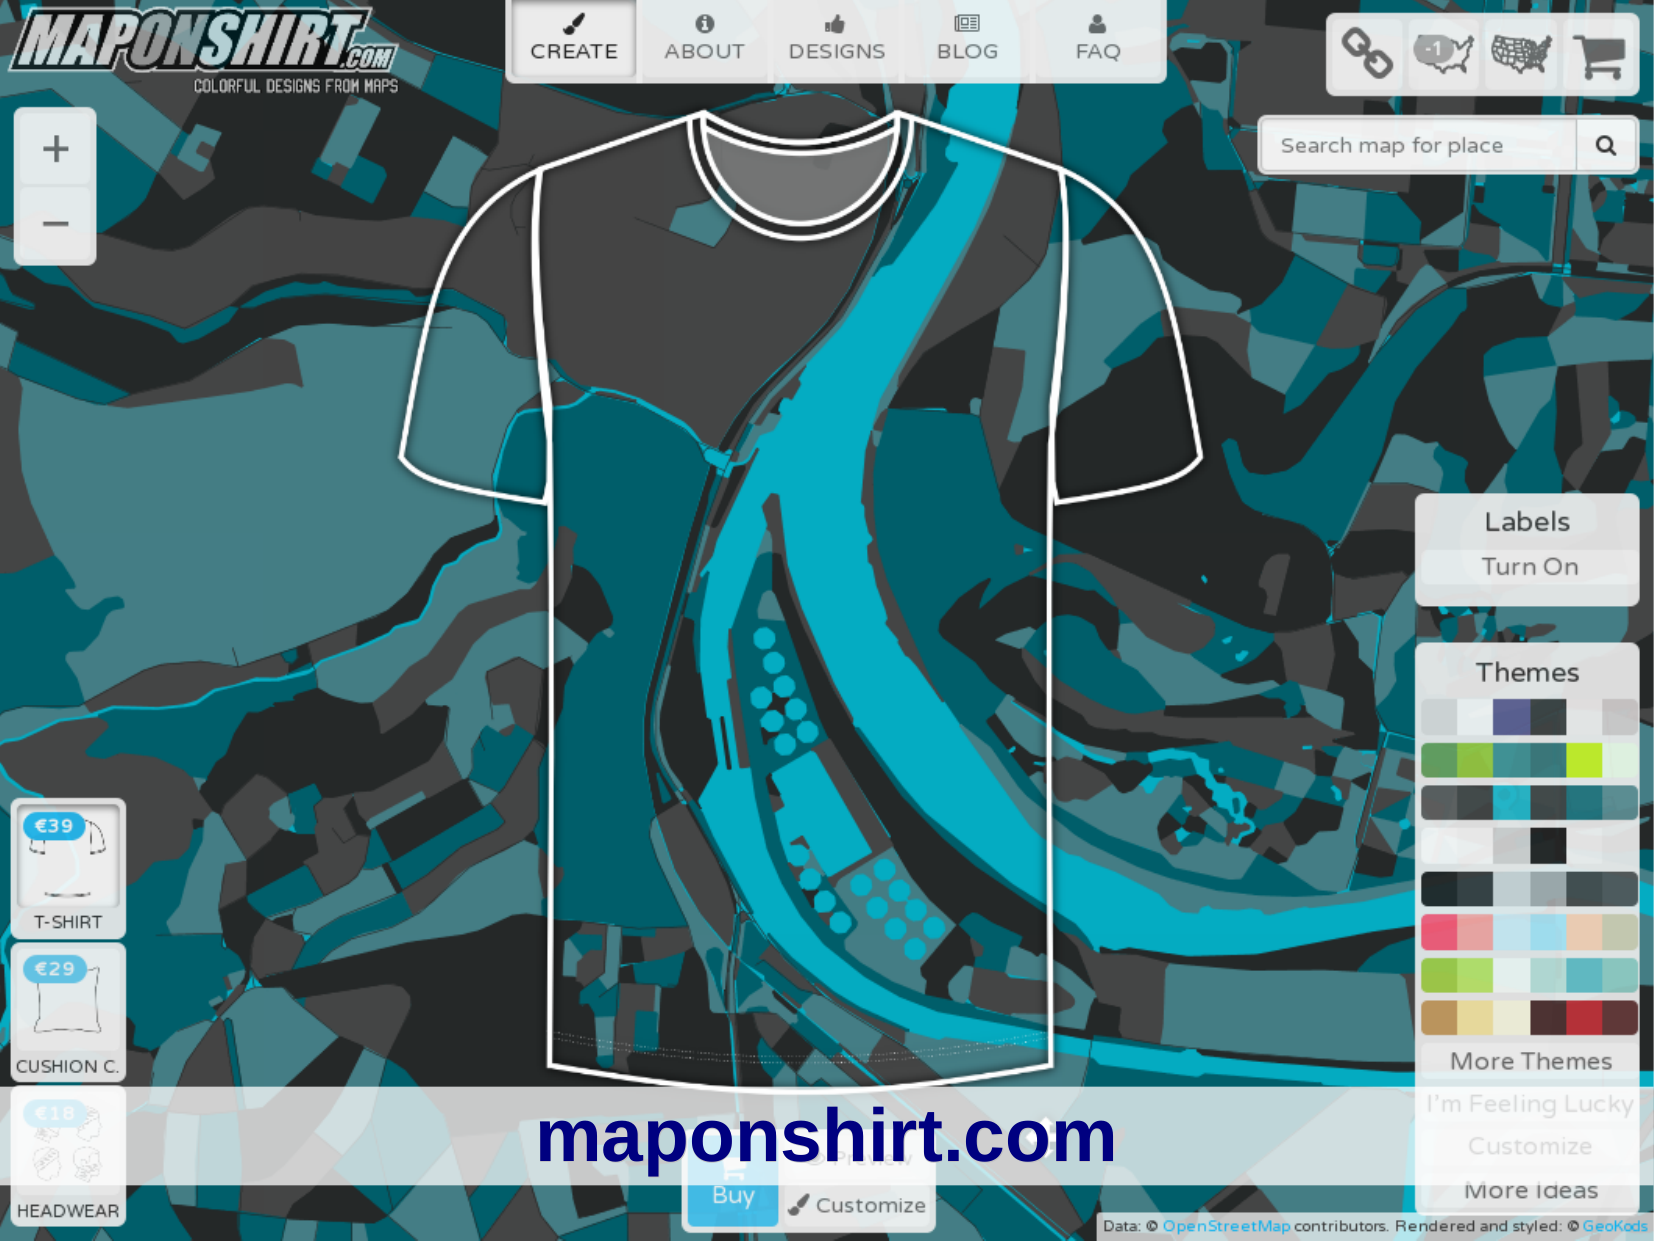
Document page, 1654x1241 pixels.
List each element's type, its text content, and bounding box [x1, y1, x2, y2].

picture [0, 1186, 1654, 1241]
picture [0, 0, 1654, 1086]
text_box maponshirt.com [0, 1086, 1654, 1186]
